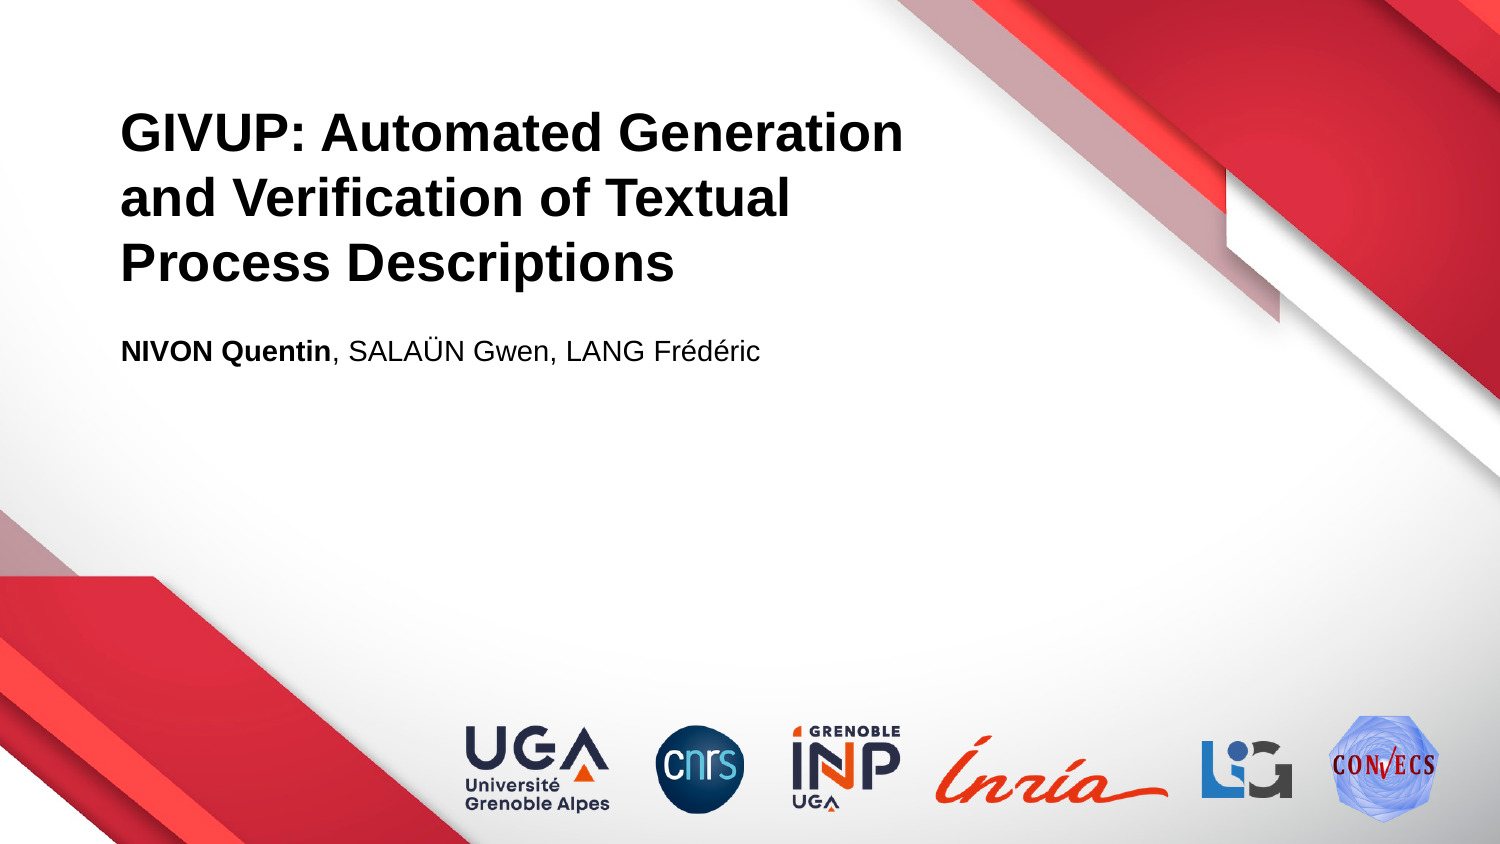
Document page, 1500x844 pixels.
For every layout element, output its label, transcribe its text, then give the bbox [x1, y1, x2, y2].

picture [0, 0, 1500, 844]
text_box NIVON Quentin, SALAÜN Gwen, LANG Frédéric [105, 317, 878, 471]
text_box GIVUP: Automated Generation and Verification of Textual Process Descriptions [105, 82, 933, 318]
